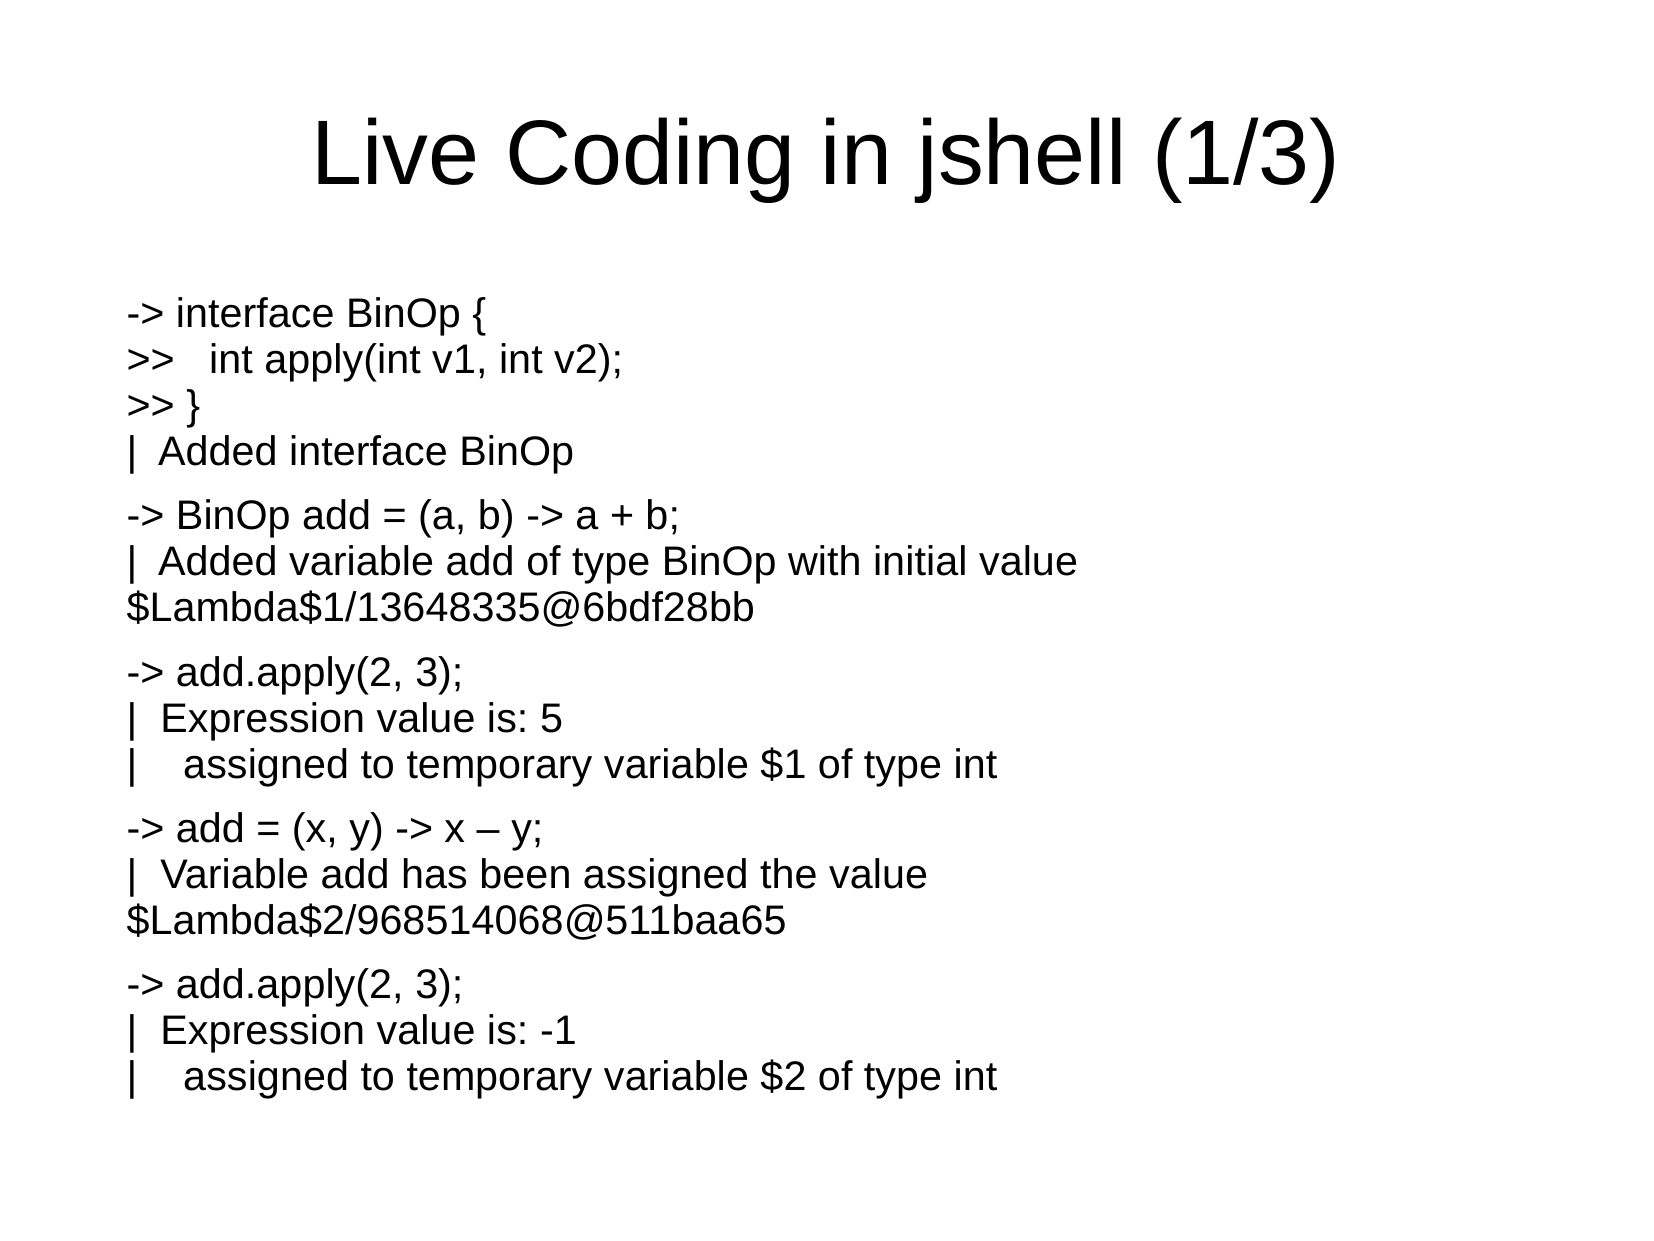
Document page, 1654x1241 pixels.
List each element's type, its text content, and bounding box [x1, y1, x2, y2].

list -> interface BinOp { >> int apply(int v1, int v2); >> } | Added interface BinOp -> BinOp add = (a, b) -> a + b; | Added variable add of type BinOp with initial value $Lambda$1/13648335@6bdf28bb -> add.apply(2, 3); | Expression value is: 5 | assigned to temporary variable $1 of type int -> add = (x, y) -> x – y; | Variable add has been assigned the value $Lambda$2/968514068@511baa65 -> add.apply(2, 3); | Expression value is: -1 | assigned to temporary variable $2 of type int [82, 290, 1571, 1111]
title Live Coding in jshell (1/3) [82, 49, 1571, 257]
